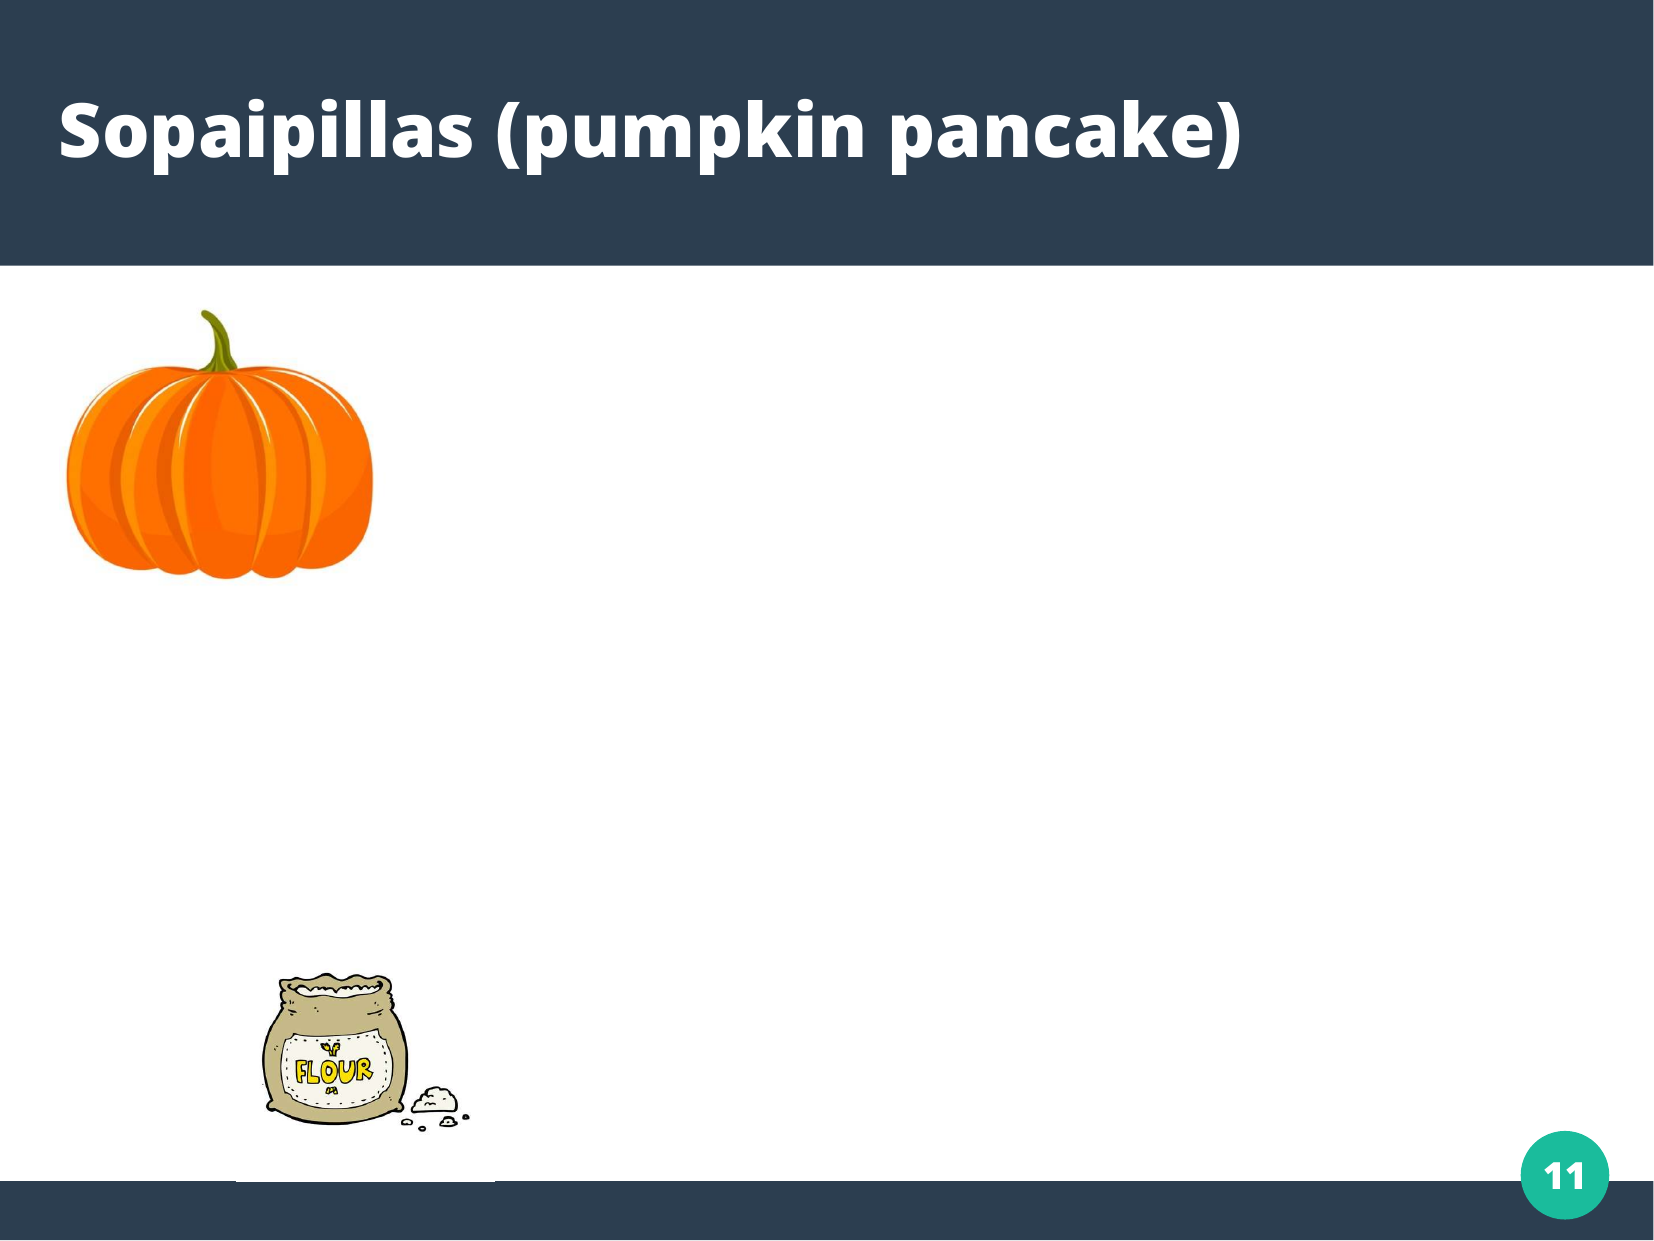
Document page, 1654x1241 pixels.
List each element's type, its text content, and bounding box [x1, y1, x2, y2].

title Sopaipillas (pumpkin pancake) [59, 49, 1595, 207]
picture [236, 922, 495, 1182]
picture [59, 295, 394, 591]
